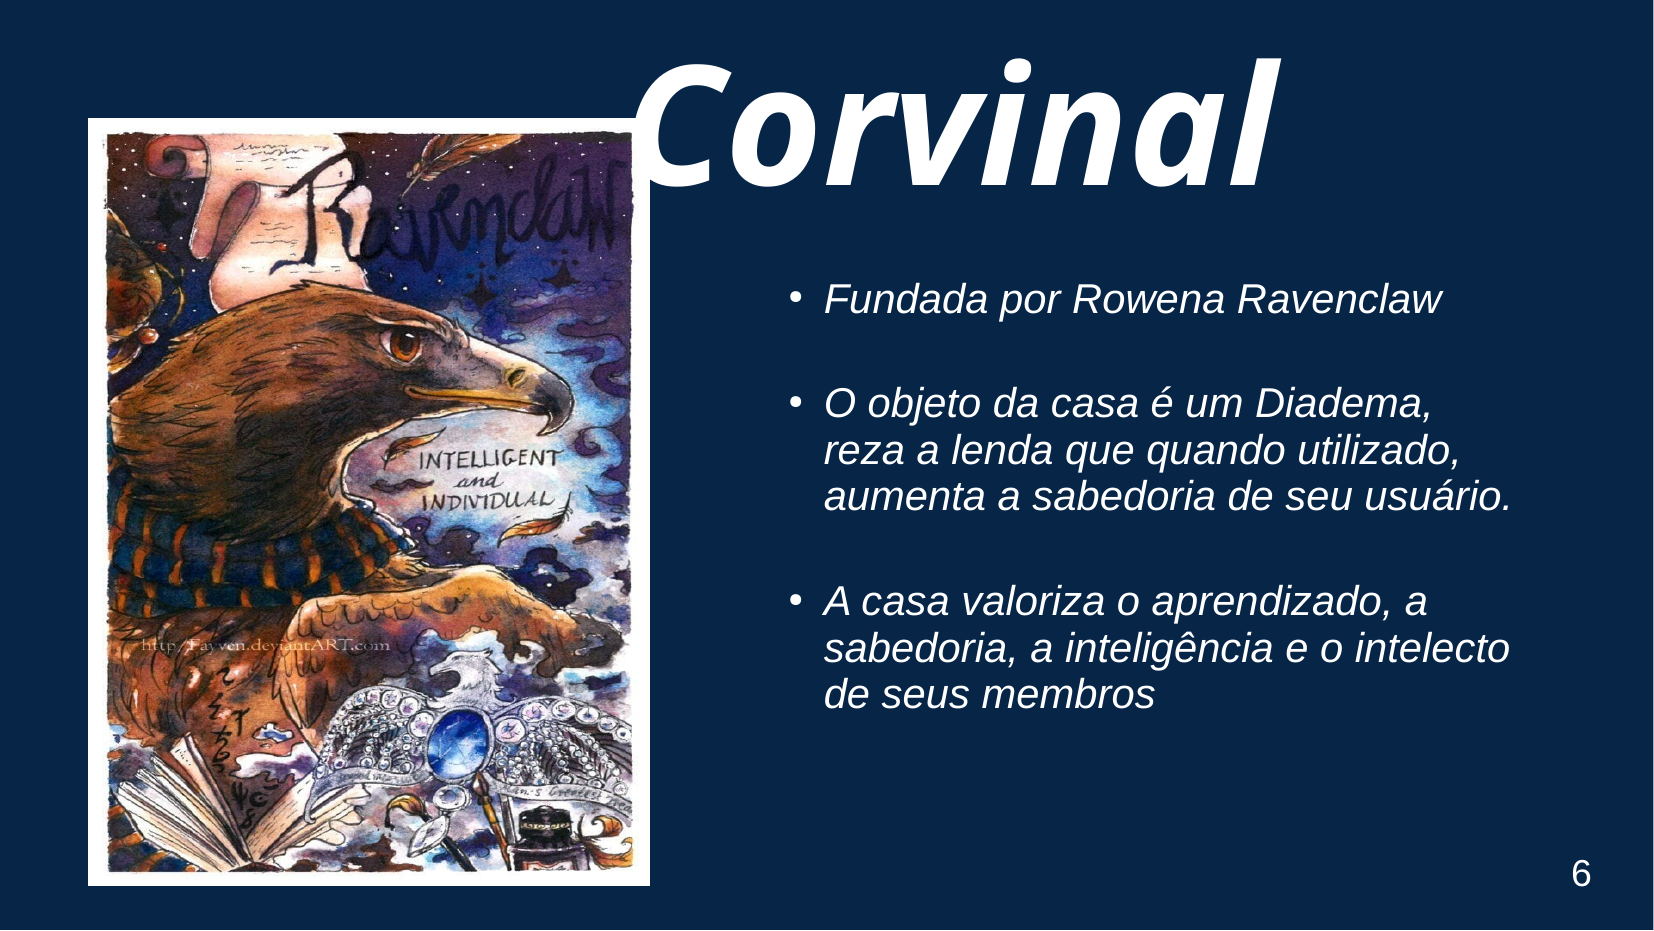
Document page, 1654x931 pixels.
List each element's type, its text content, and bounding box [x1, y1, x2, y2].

text_box Fundada por Rowena Ravenclaw O objeto da casa é um Diadema, reza a lenda que quando utilizado, aumenta a sabedoria de seu usuário. A casa valoriza o aprendizado, a sabedoria, a inteligência e o intelecto de seus membros [773, 267, 1542, 725]
title Corvinal [206, 0, 1654, 266]
picture [88, 118, 650, 886]
text_box <número> [1556, 845, 1654, 916]
